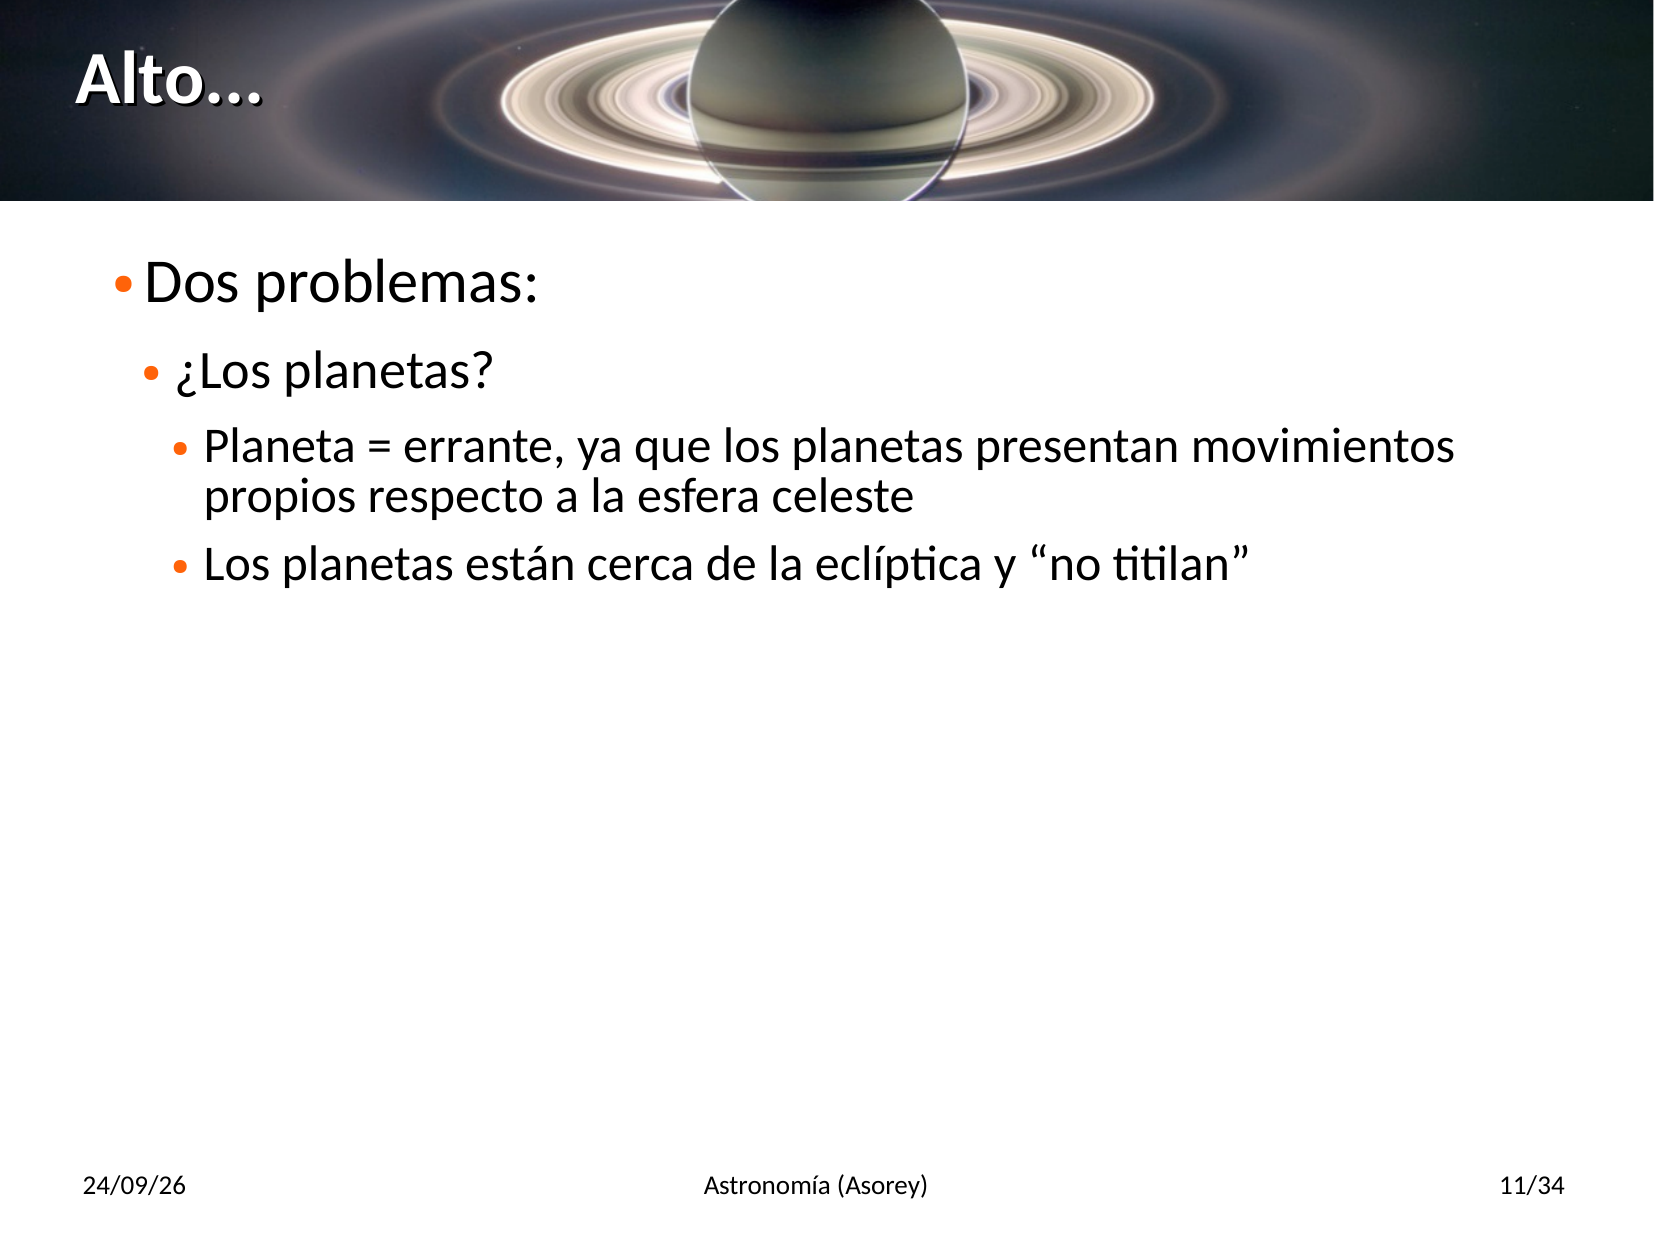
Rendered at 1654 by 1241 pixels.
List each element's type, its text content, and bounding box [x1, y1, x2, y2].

list Dos problemas: ¿Los planetas? Planeta = errante, ya que los planetas presentan movimientos propios respecto a la esfera celeste Los planetas están cerca de la eclíptica y “no titilan” [82, 255, 1571, 1156]
title Alto... [75, 19, 1564, 151]
picture [0, 0, 1654, 201]
